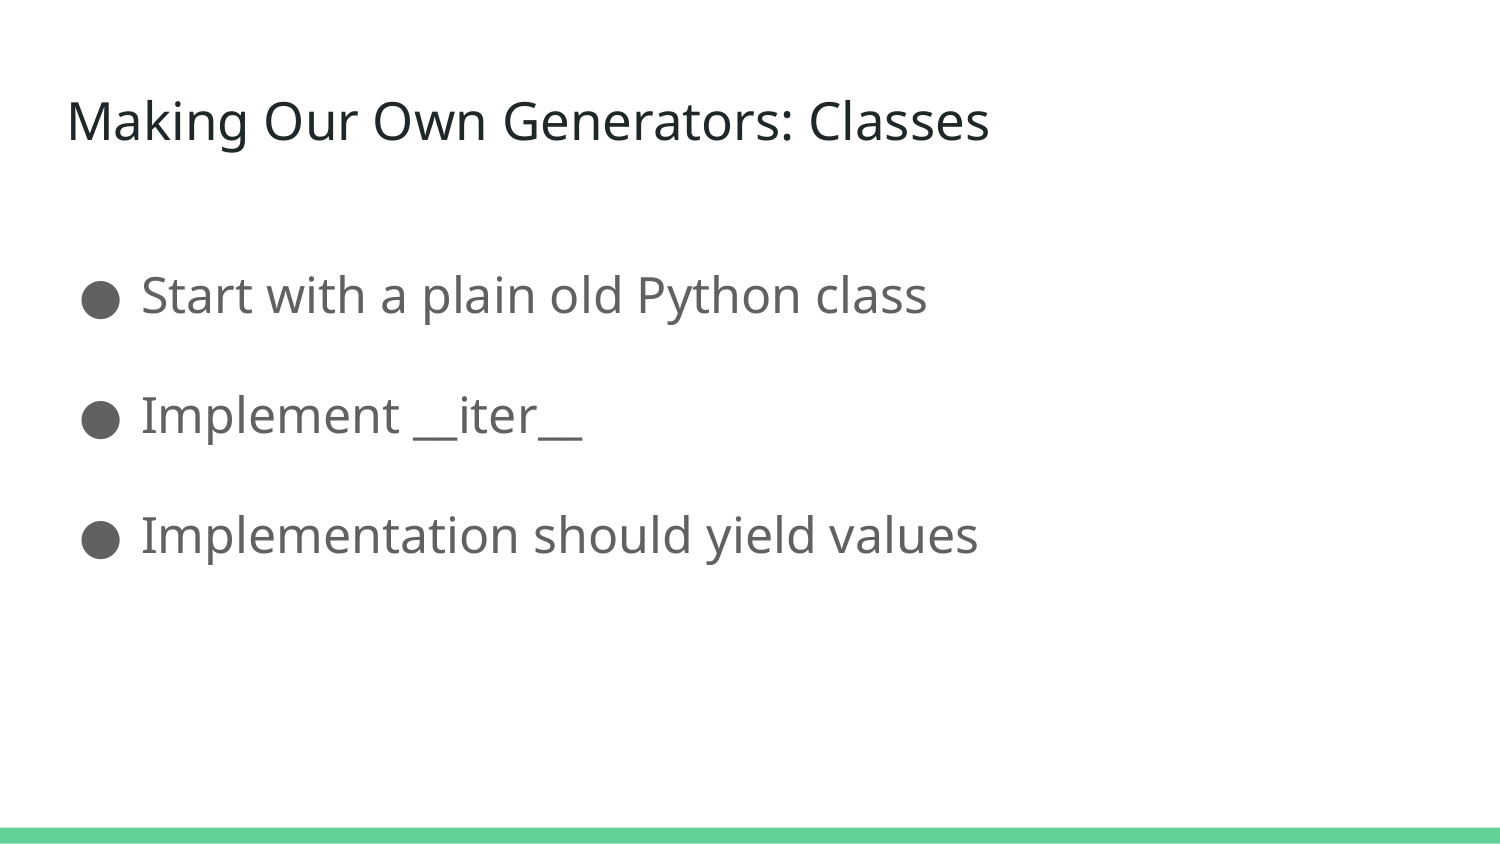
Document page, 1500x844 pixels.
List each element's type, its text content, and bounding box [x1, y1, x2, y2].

title Making Our Own Generators: Classes [51, 72, 1449, 167]
list Start with a plain old Python class Implement __iter__ Implementation should yield values [51, 189, 1449, 750]
